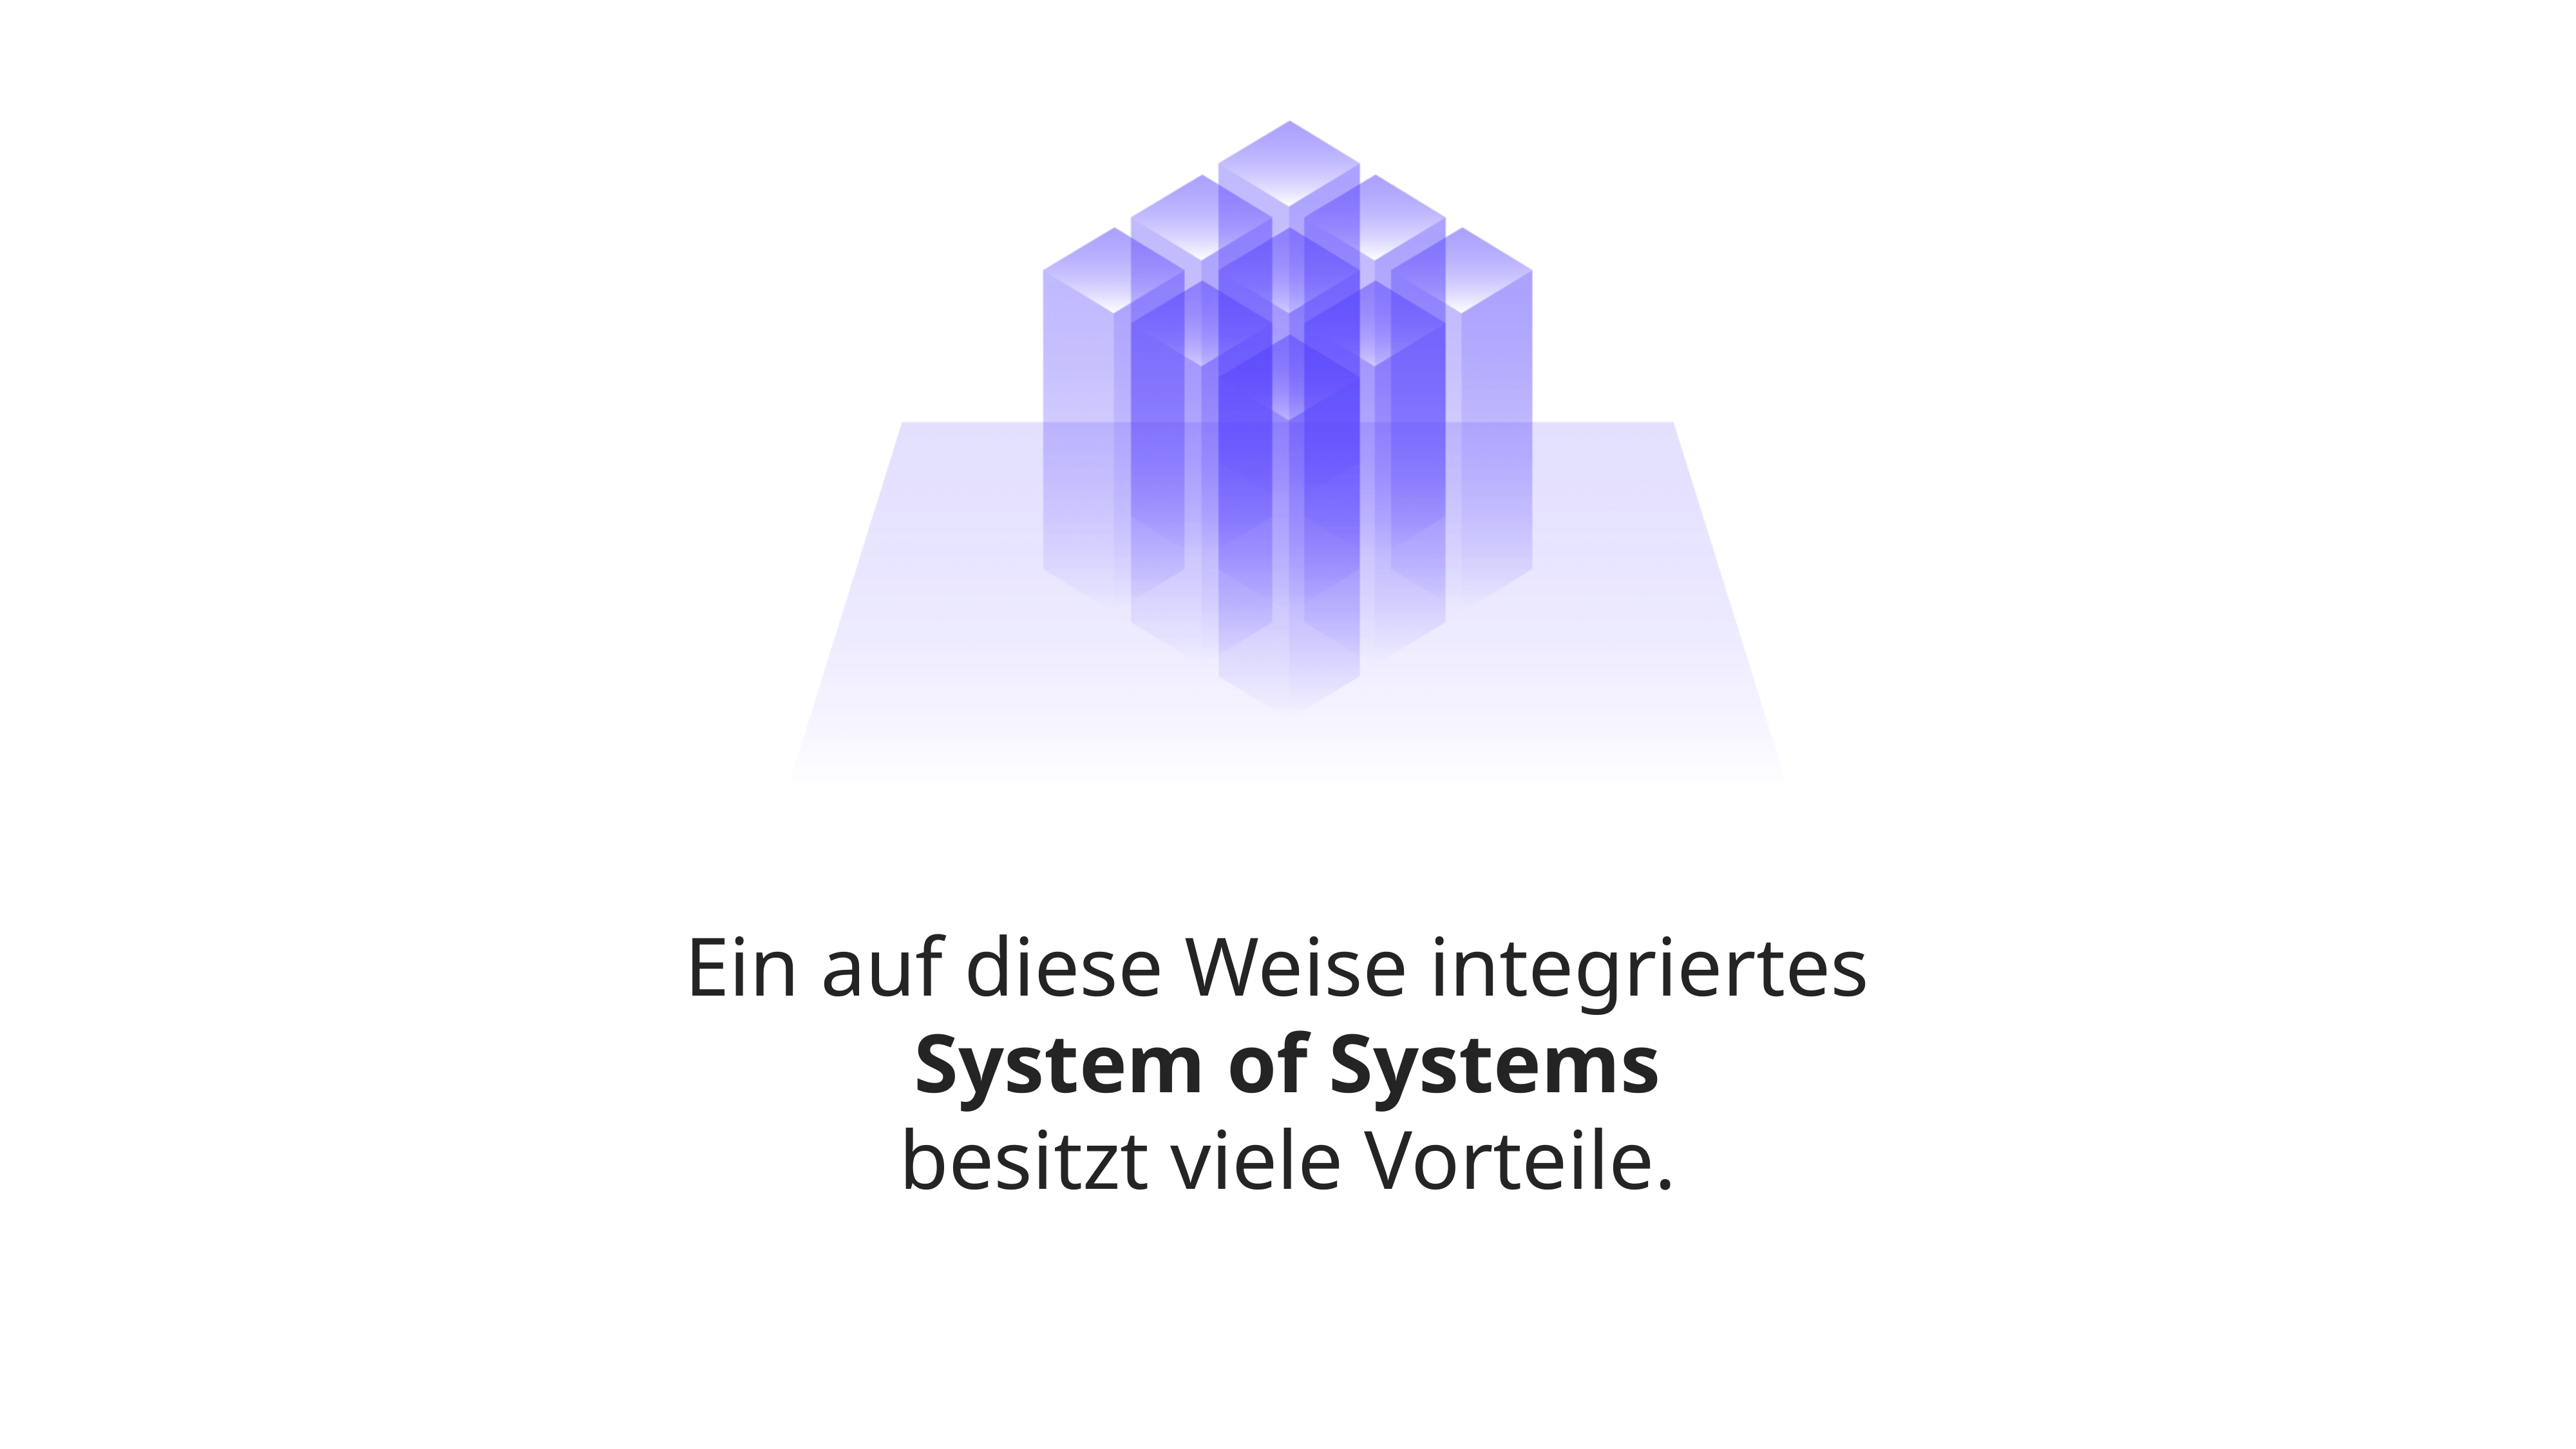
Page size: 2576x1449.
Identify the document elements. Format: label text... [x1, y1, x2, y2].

picture [787, 120, 1789, 790]
list Ein auf diese Weise integriertes System of Systems besitzt viele Vorteile. [301, 775, 2275, 1345]
